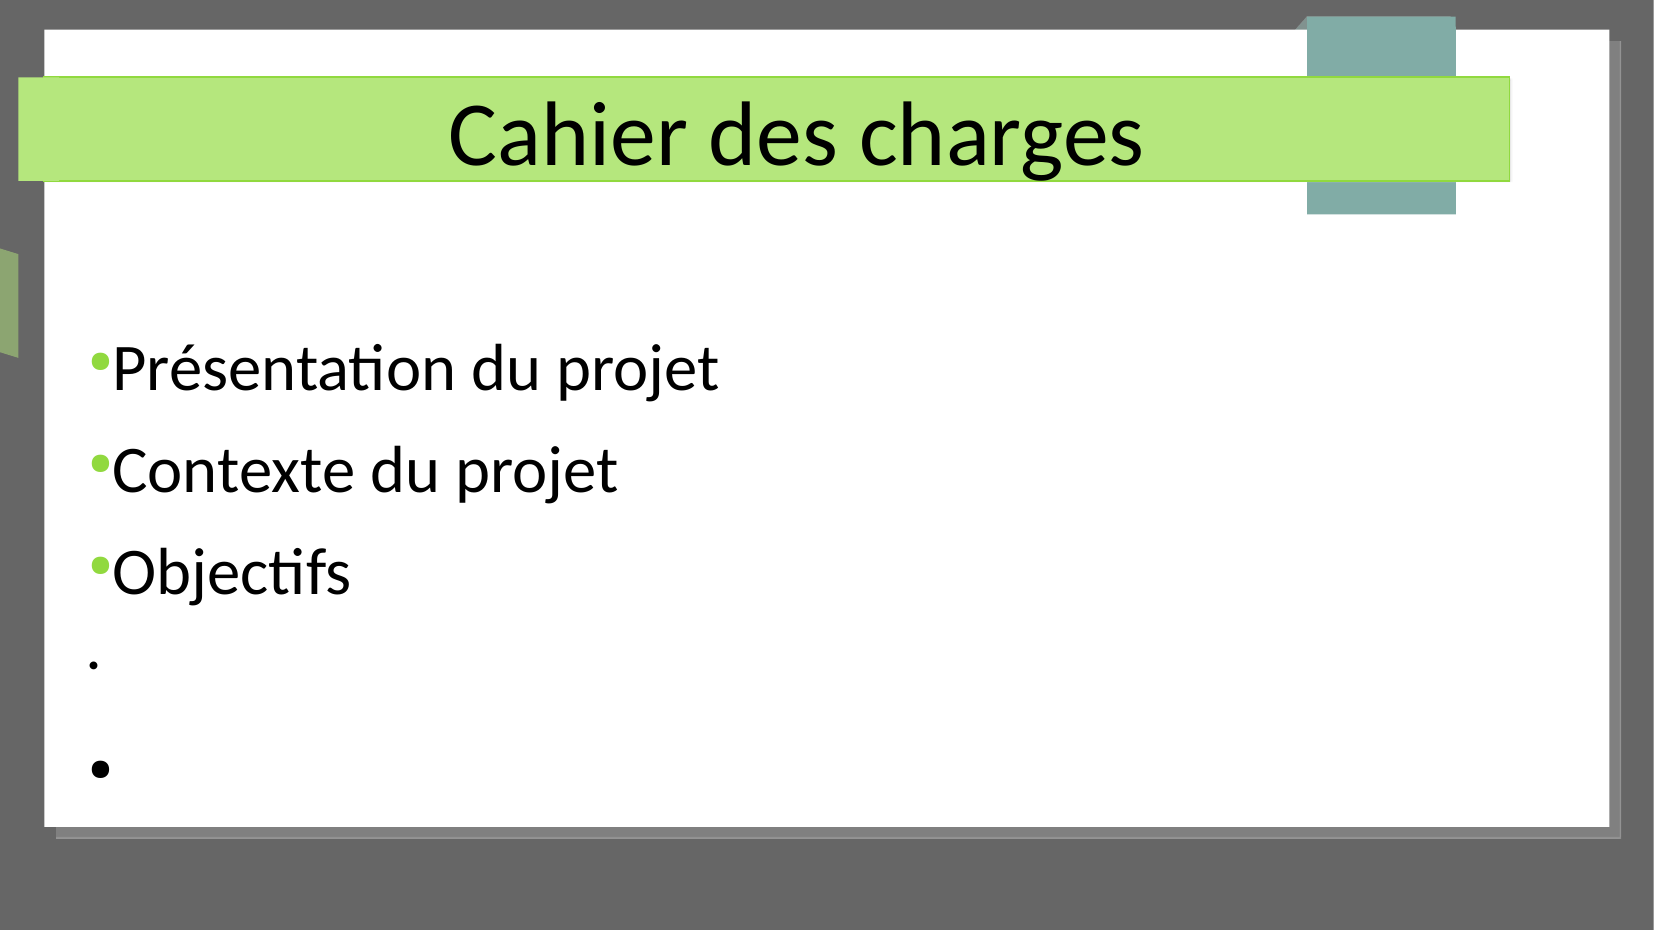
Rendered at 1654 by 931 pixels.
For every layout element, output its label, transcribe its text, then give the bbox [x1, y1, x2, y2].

list Présentation du projet Contexte du projet Objectifs [88, 221, 1565, 813]
title Cahier des charges [88, 73, 1506, 178]
